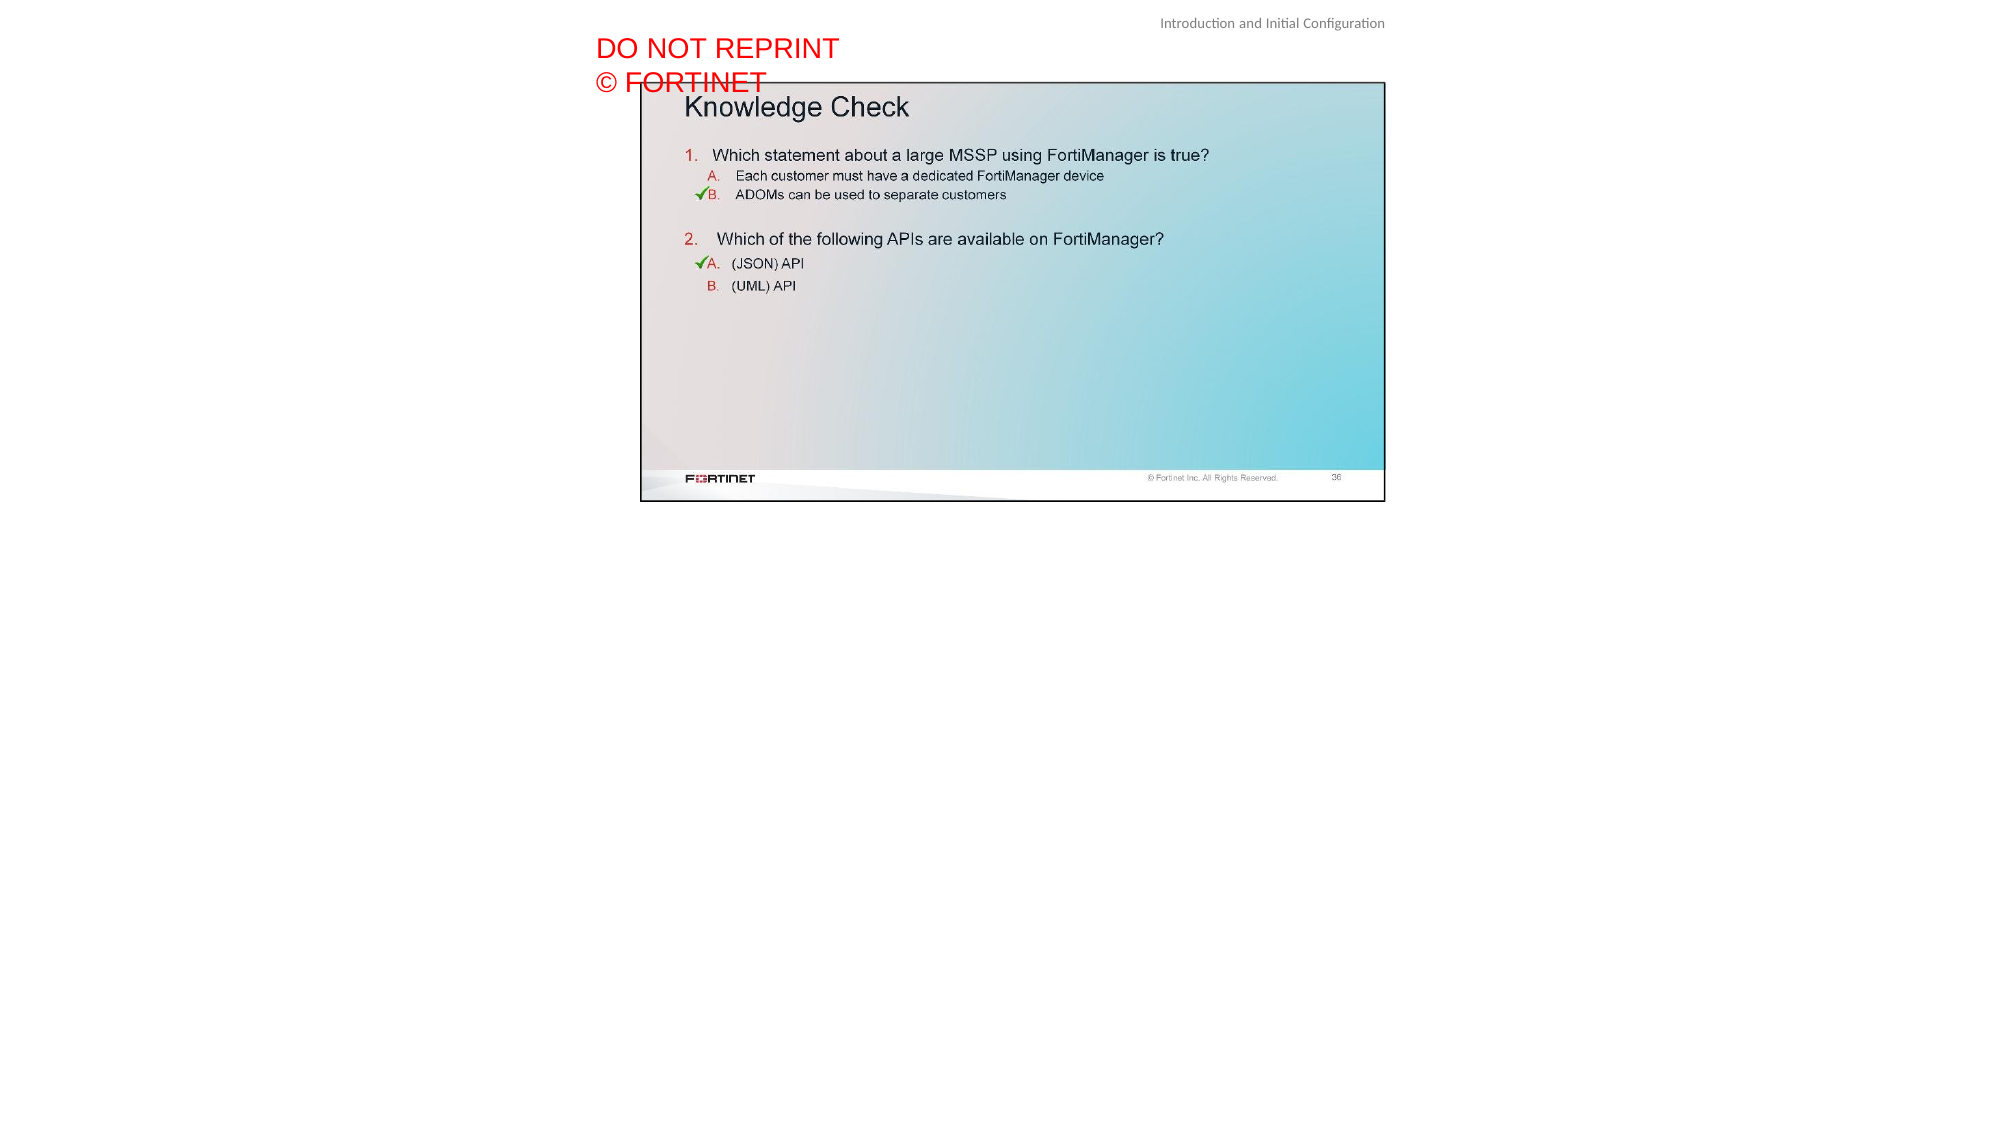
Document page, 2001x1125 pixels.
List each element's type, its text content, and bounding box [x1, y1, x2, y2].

text_box Introduction and Initial Configuration [1158, 11, 1386, 32]
picture [642, 84, 1383, 500]
text_box DO NOT REPRINT © FORTINET [594, 28, 841, 98]
text_box [640, 81, 1386, 502]
